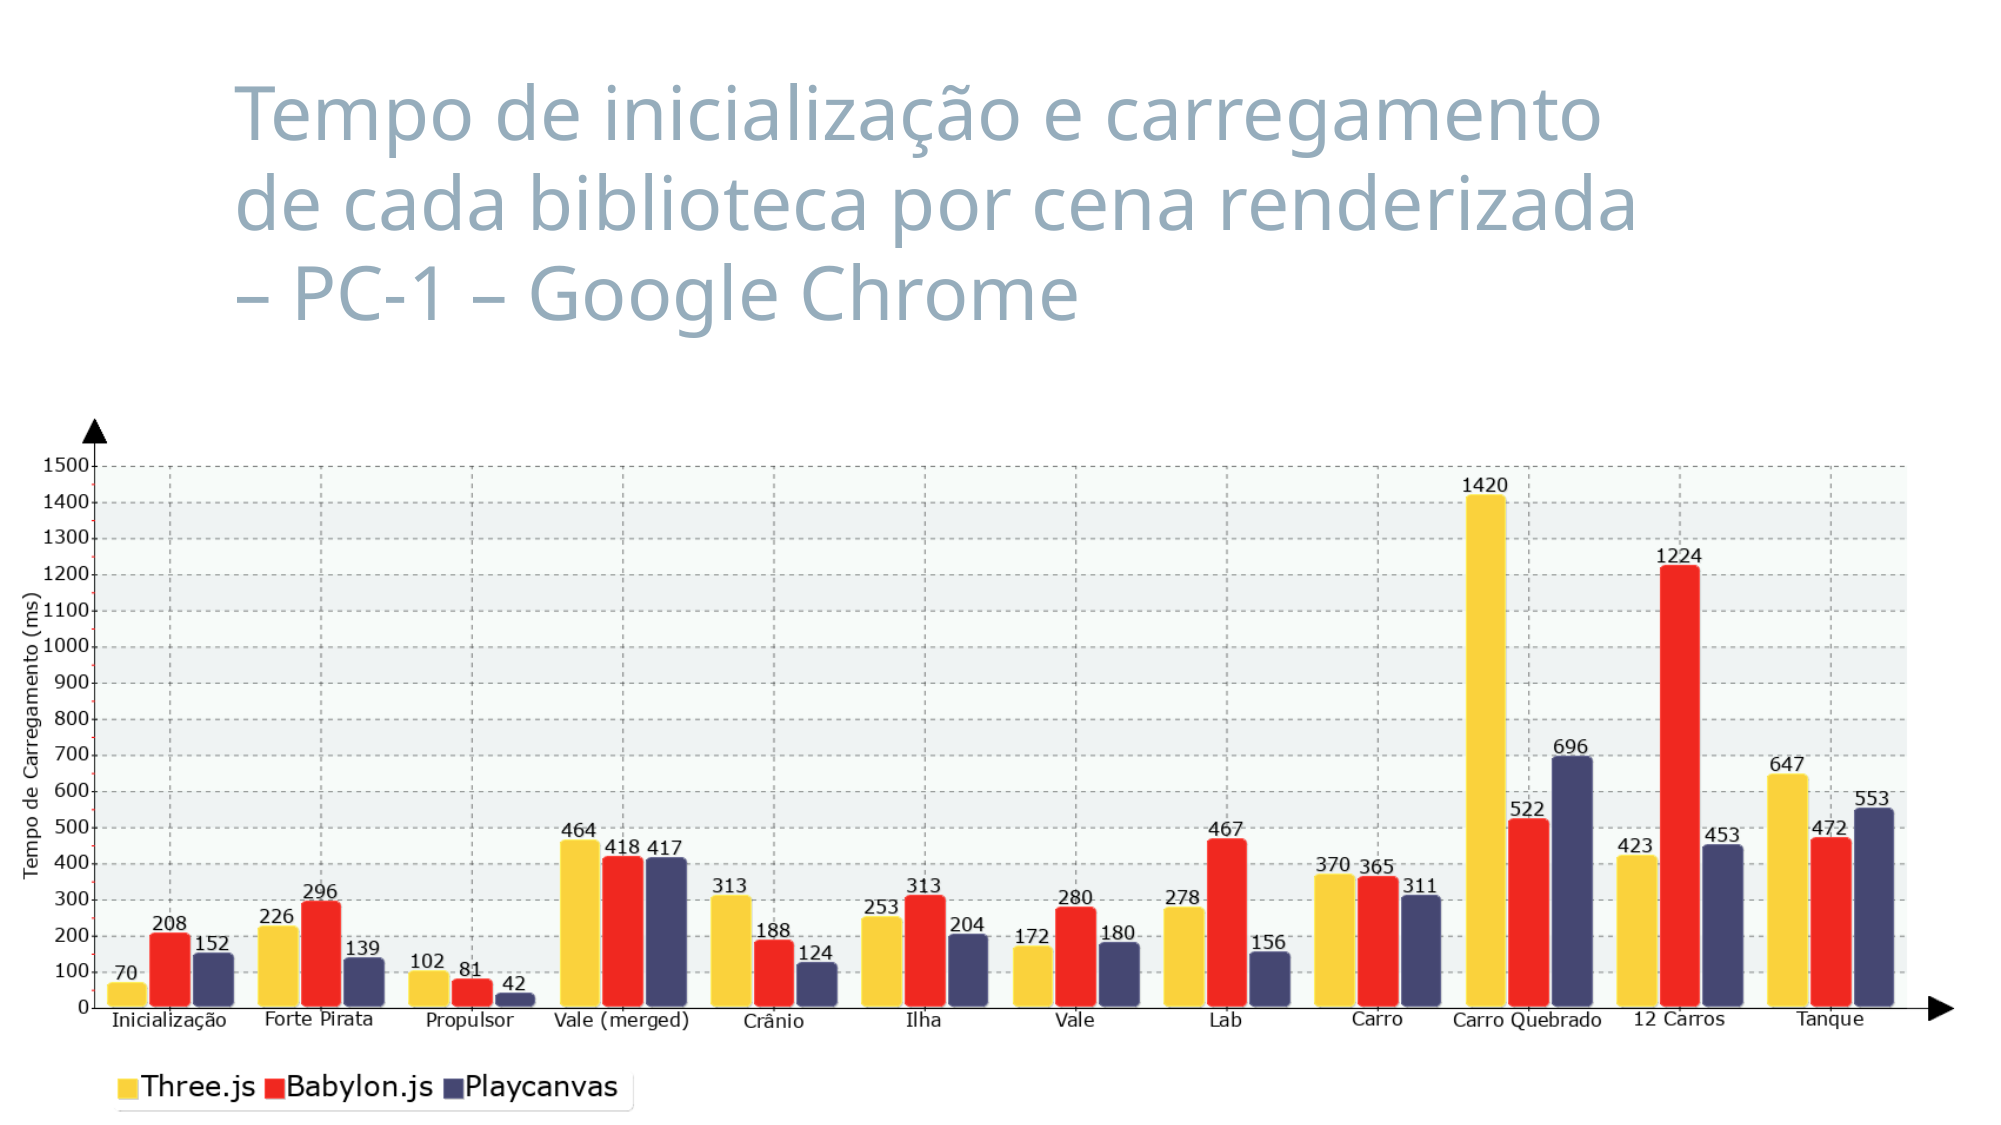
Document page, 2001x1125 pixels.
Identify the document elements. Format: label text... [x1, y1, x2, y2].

title Tempo de inicialização e carregamento de cada biblioteca por cena renderizada – PC-1 – Google Chrome [219, 141, 1657, 259]
picture [0, 407, 2000, 1114]
